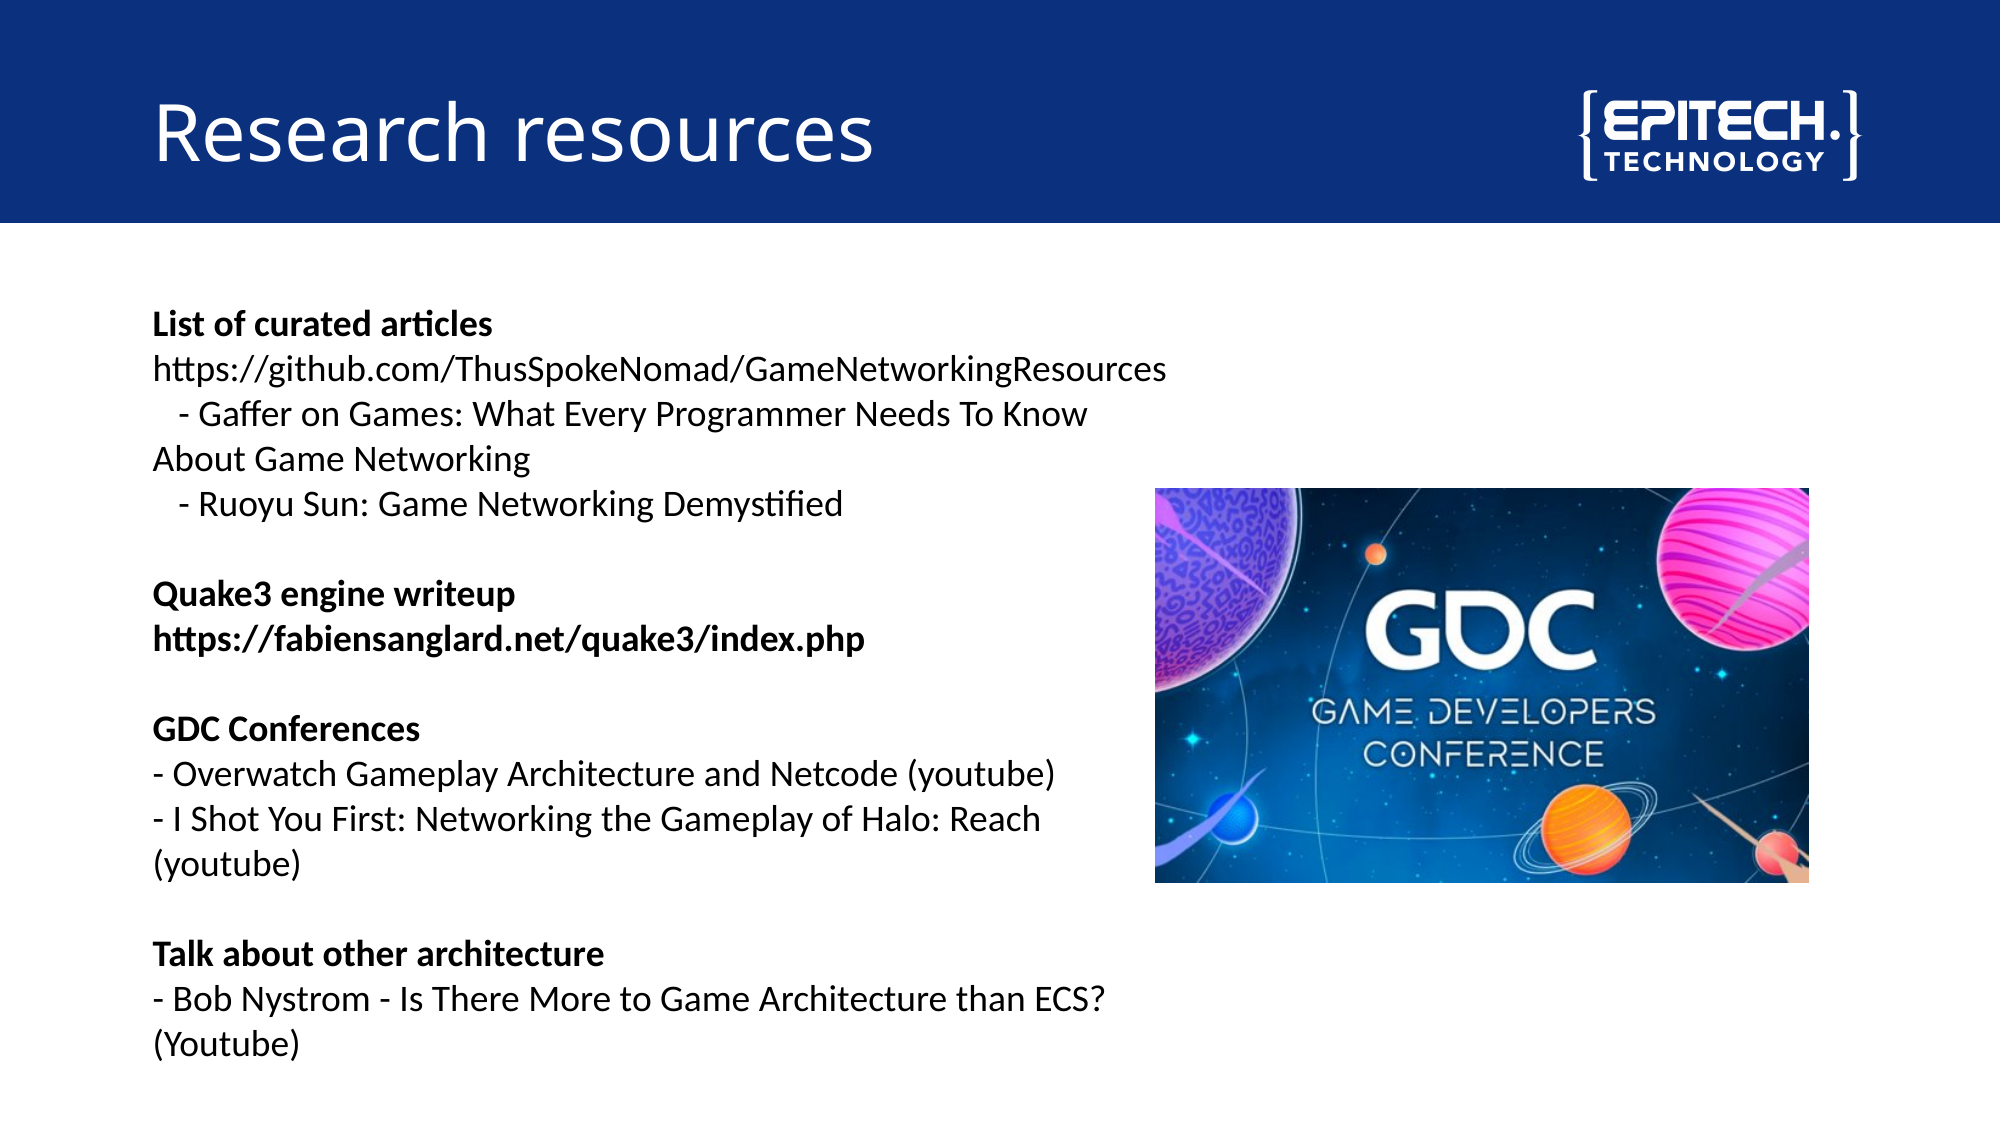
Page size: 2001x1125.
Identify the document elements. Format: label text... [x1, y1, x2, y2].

text_box List of curated articles https://github.com/ThusSpokeNomad/GameNetworkingResources - Gaffer on Games: What Every Programmer Needs To Know About Game Networking - Ruoyu Sun: Game Networking Demystified Quake3 engine writeup https://fabiensanglard.net/quake3/index.php GDC Conferences - Overwatch Gameplay Architecture and Netcode (youtube) - I Shot You First: Networking the Gameplay of Halo: Reach (youtube) Talk about other architecture - Bob Nystrom - Is There More to Game Architecture than ECS? (Youtube) [137, 291, 1192, 1079]
picture [1155, 488, 1809, 883]
title Research resources [137, 59, 1863, 212]
